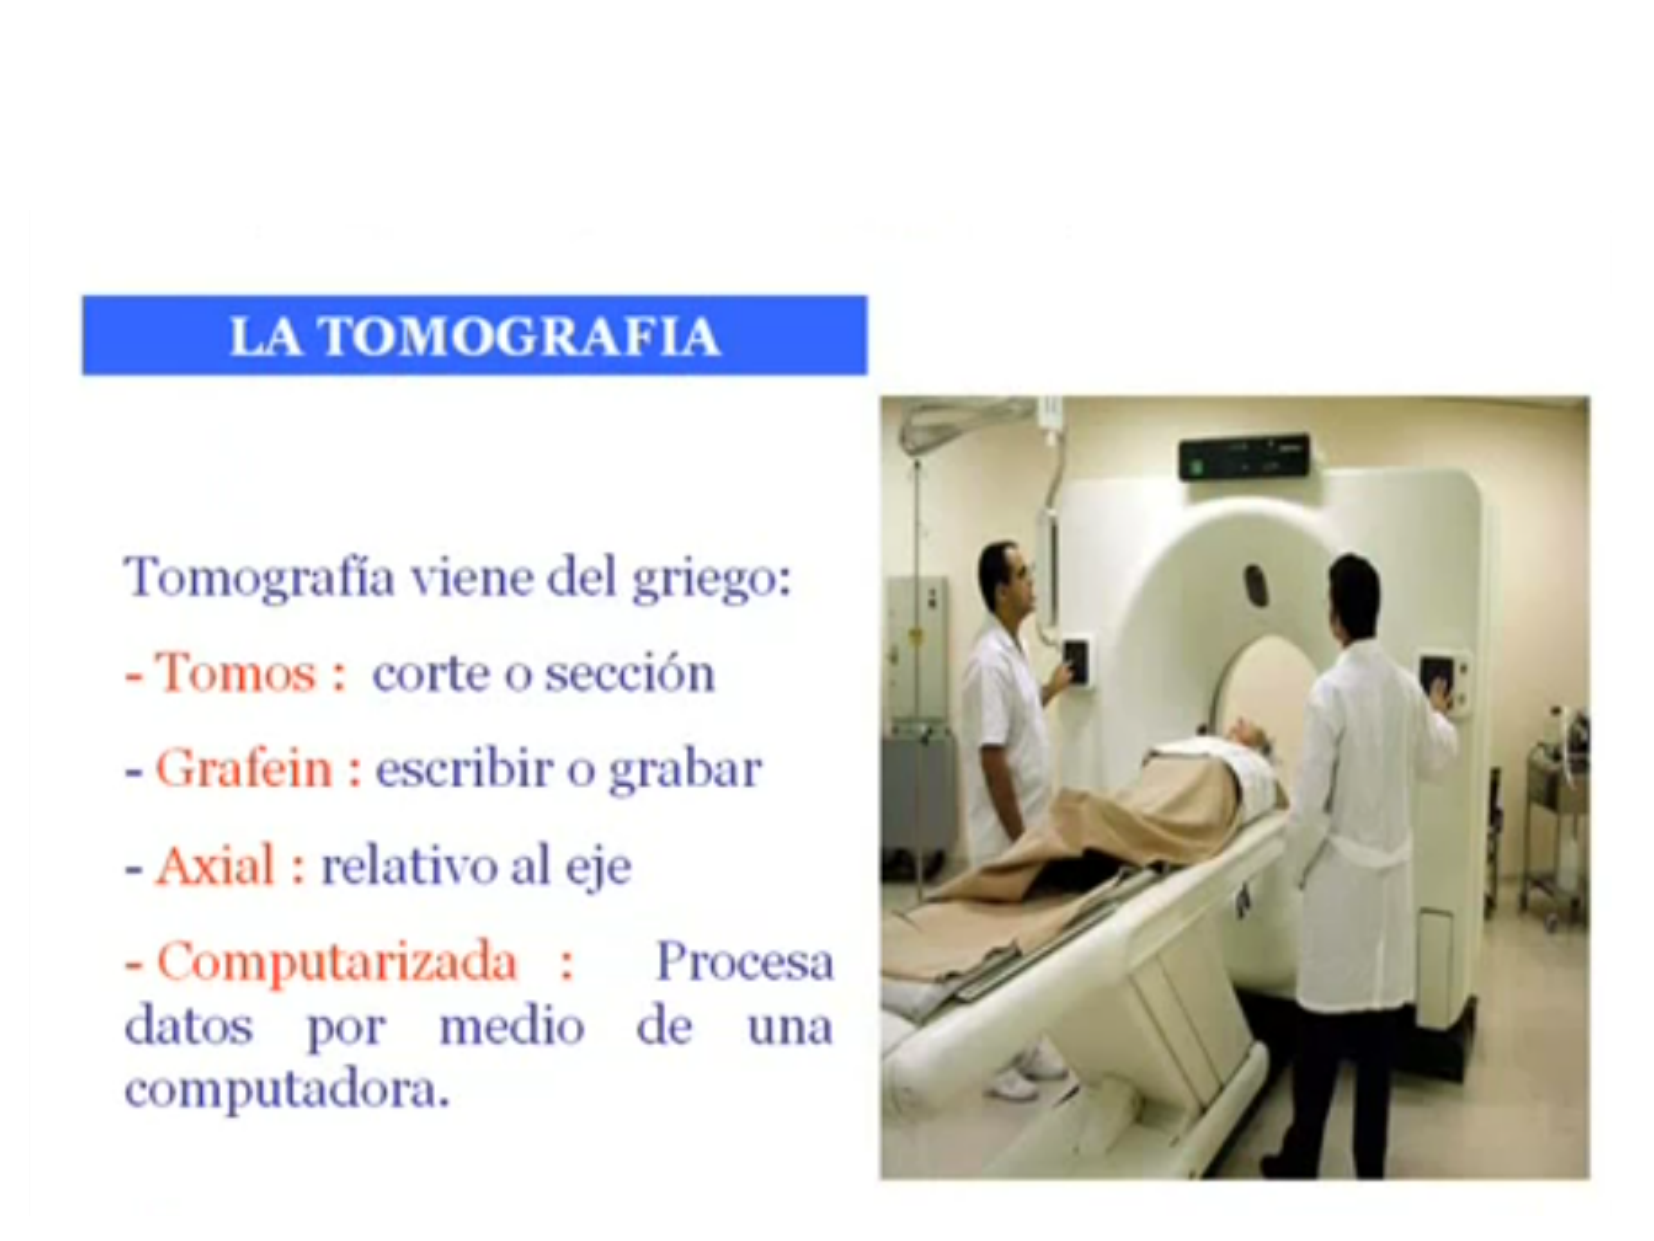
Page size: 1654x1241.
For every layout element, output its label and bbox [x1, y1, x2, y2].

picture [29, 210, 1612, 1216]
